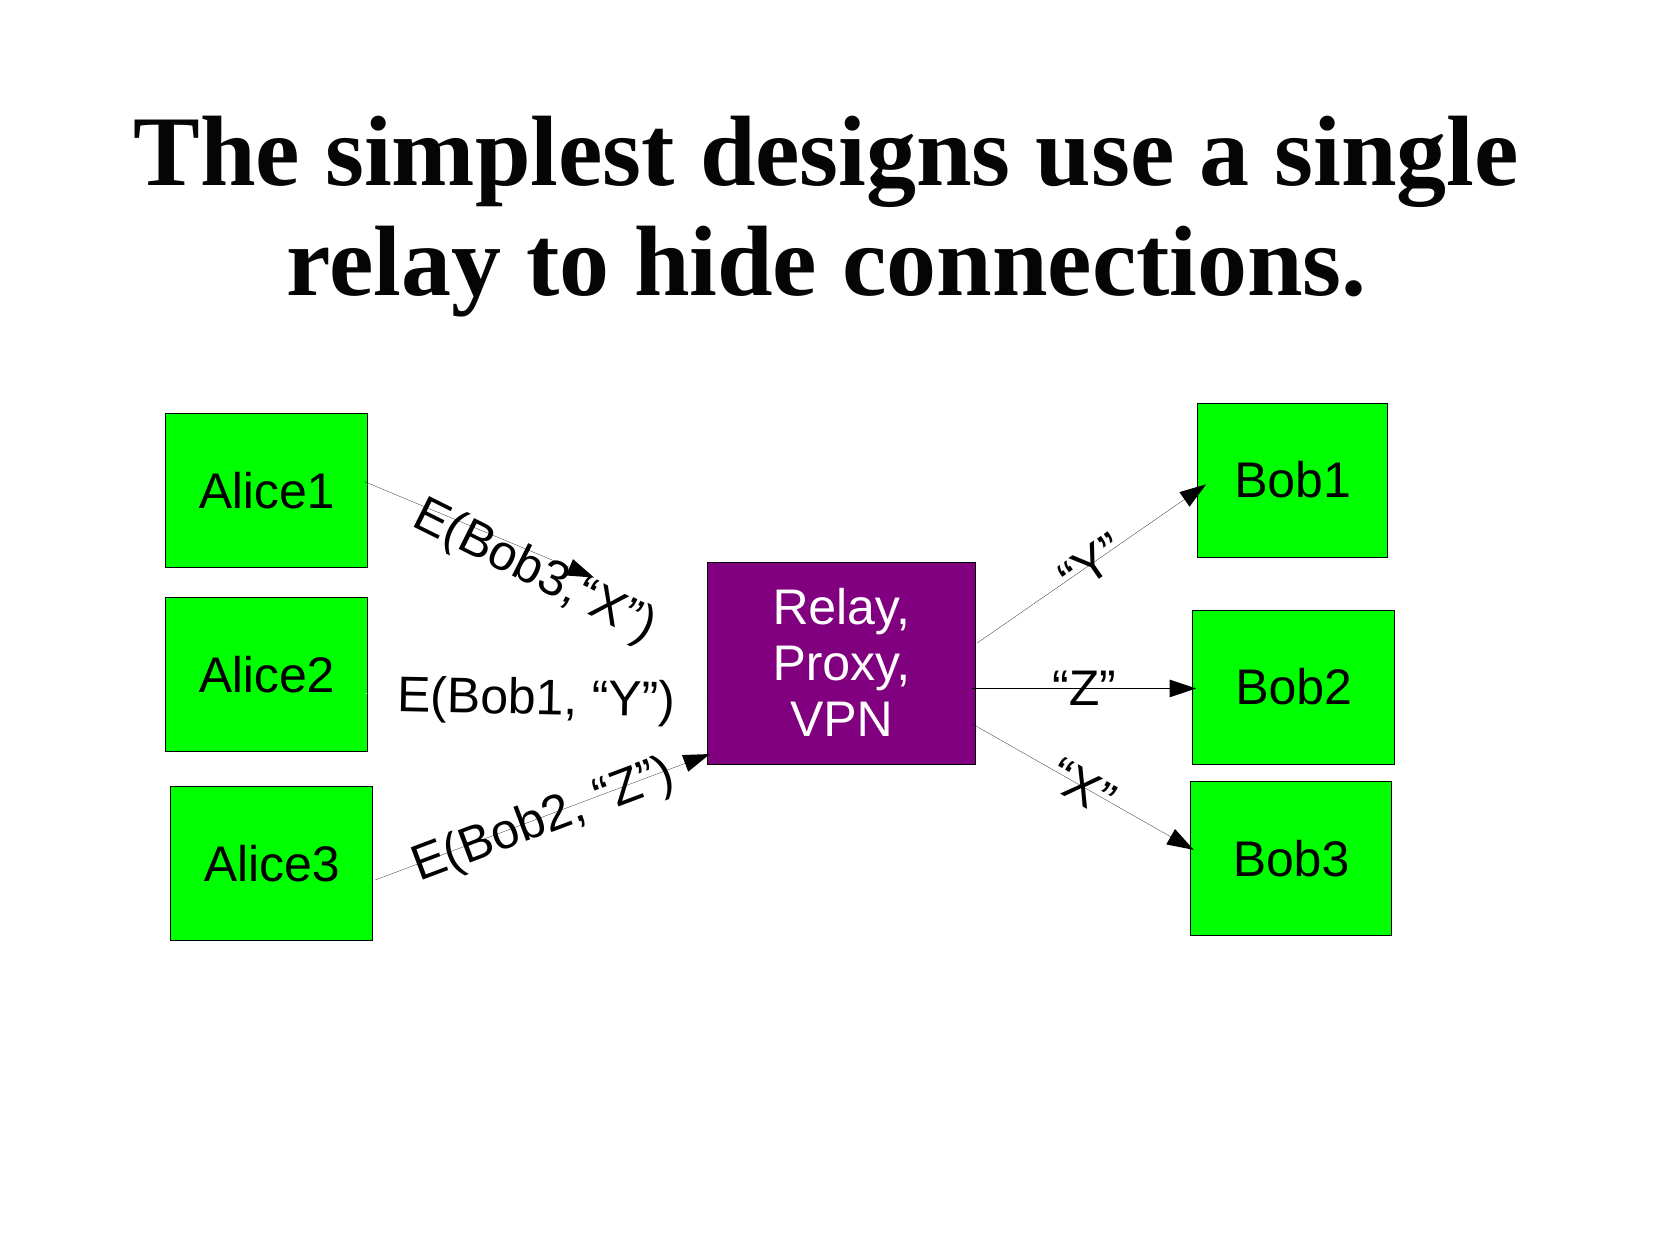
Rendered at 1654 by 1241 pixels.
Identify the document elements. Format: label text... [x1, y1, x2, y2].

text_box Alice1 [165, 413, 368, 568]
text_box Bob2 [1192, 610, 1395, 765]
title The simplest designs use a single relay to hide connections. [121, 86, 1534, 327]
text_box Bob1 [1197, 403, 1388, 558]
text_box Bob3 [1190, 781, 1392, 936]
text_box Alice3 [170, 786, 373, 941]
text_box Relay, Proxy, VPN [707, 562, 976, 765]
text_box Alice2 [165, 597, 368, 752]
